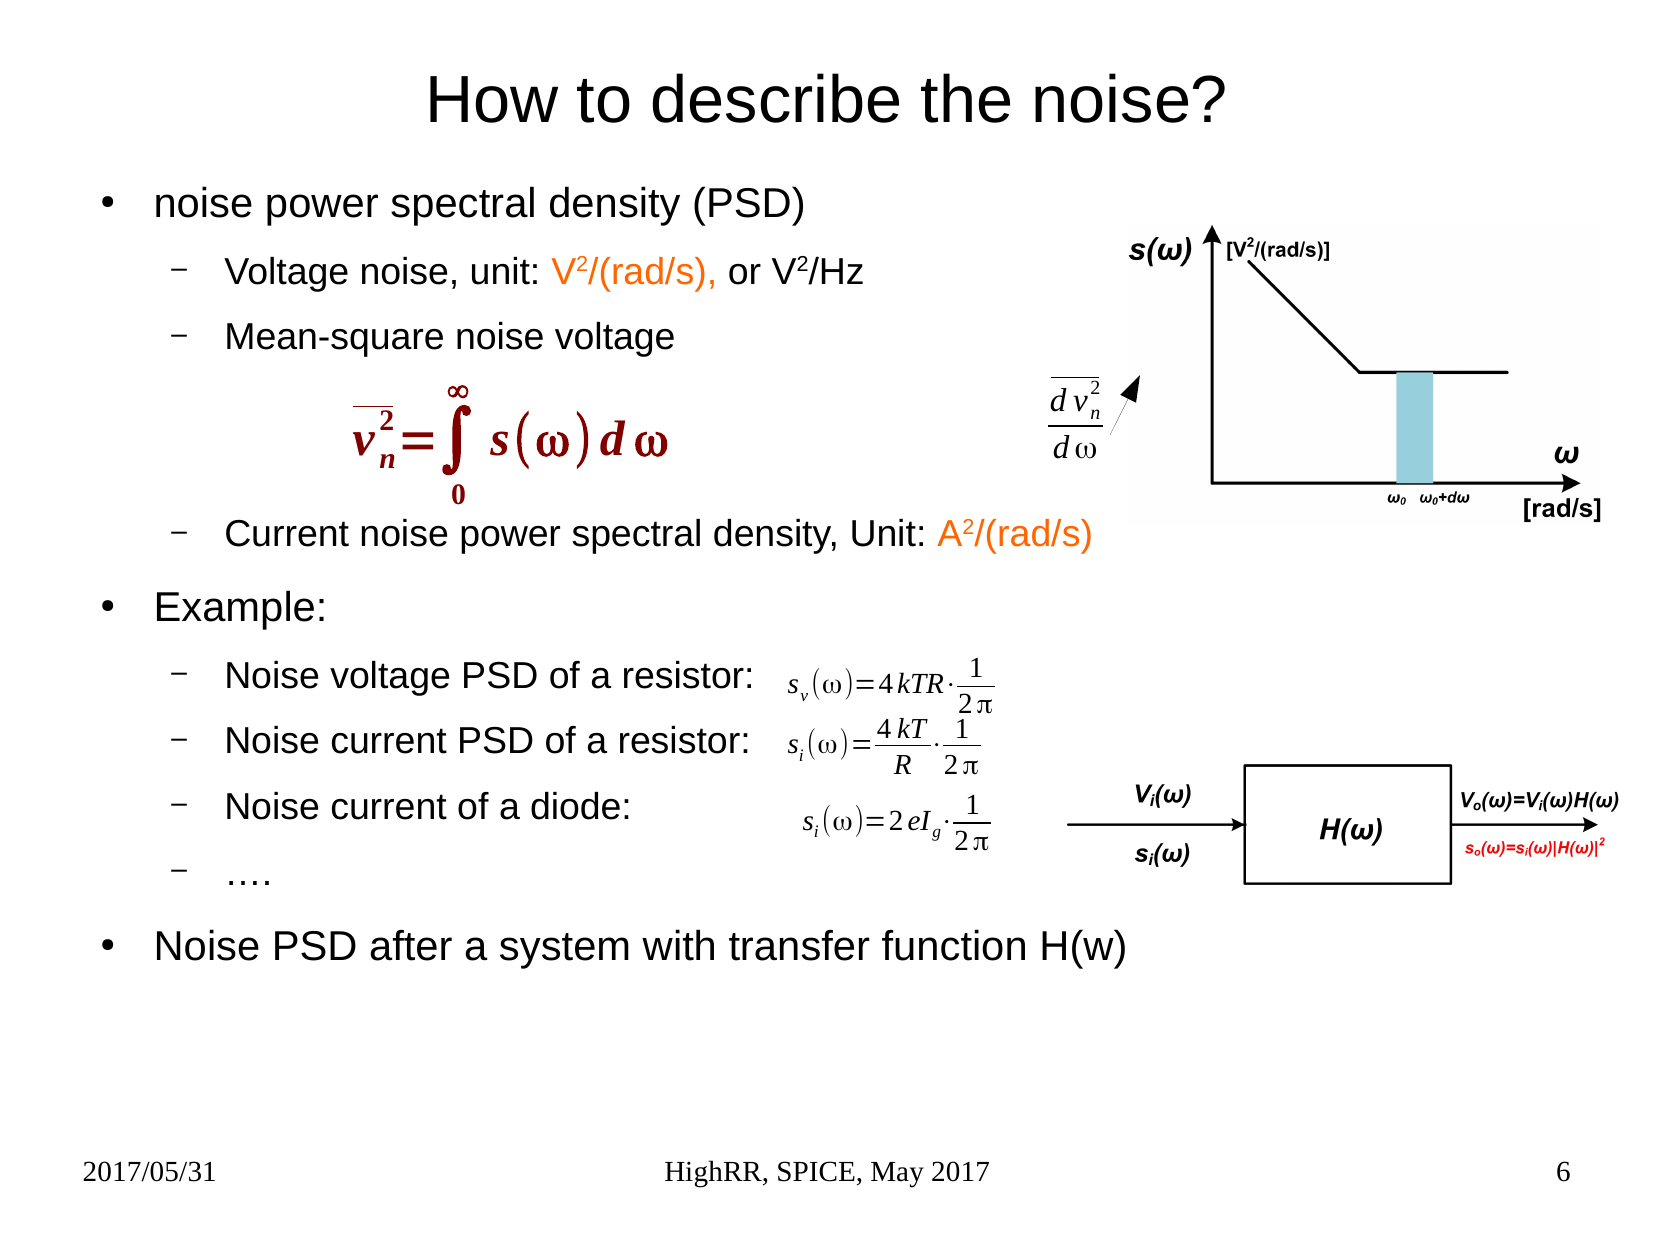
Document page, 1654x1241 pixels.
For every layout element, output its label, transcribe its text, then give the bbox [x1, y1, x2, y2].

list noise power spectral density (PSD) Voltage noise, unit: V2/(rad/s), or V2/Hz Mean-square noise voltage Current noise power spectral density, Unit: A2/(rad/s) Example: Noise voltage PSD of a resistor: Noise current PSD of a resistor: Noise current of a diode: …. Noise PSD after a system with transfer function H(w) [82, 180, 1571, 1141]
chart [1040, 375, 1111, 466]
picture [1065, 764, 1621, 886]
title How to describe the noise? [82, 49, 1571, 151]
chart [345, 382, 677, 511]
chart [780, 651, 1004, 781]
picture [1128, 224, 1602, 526]
chart [795, 787, 1000, 857]
